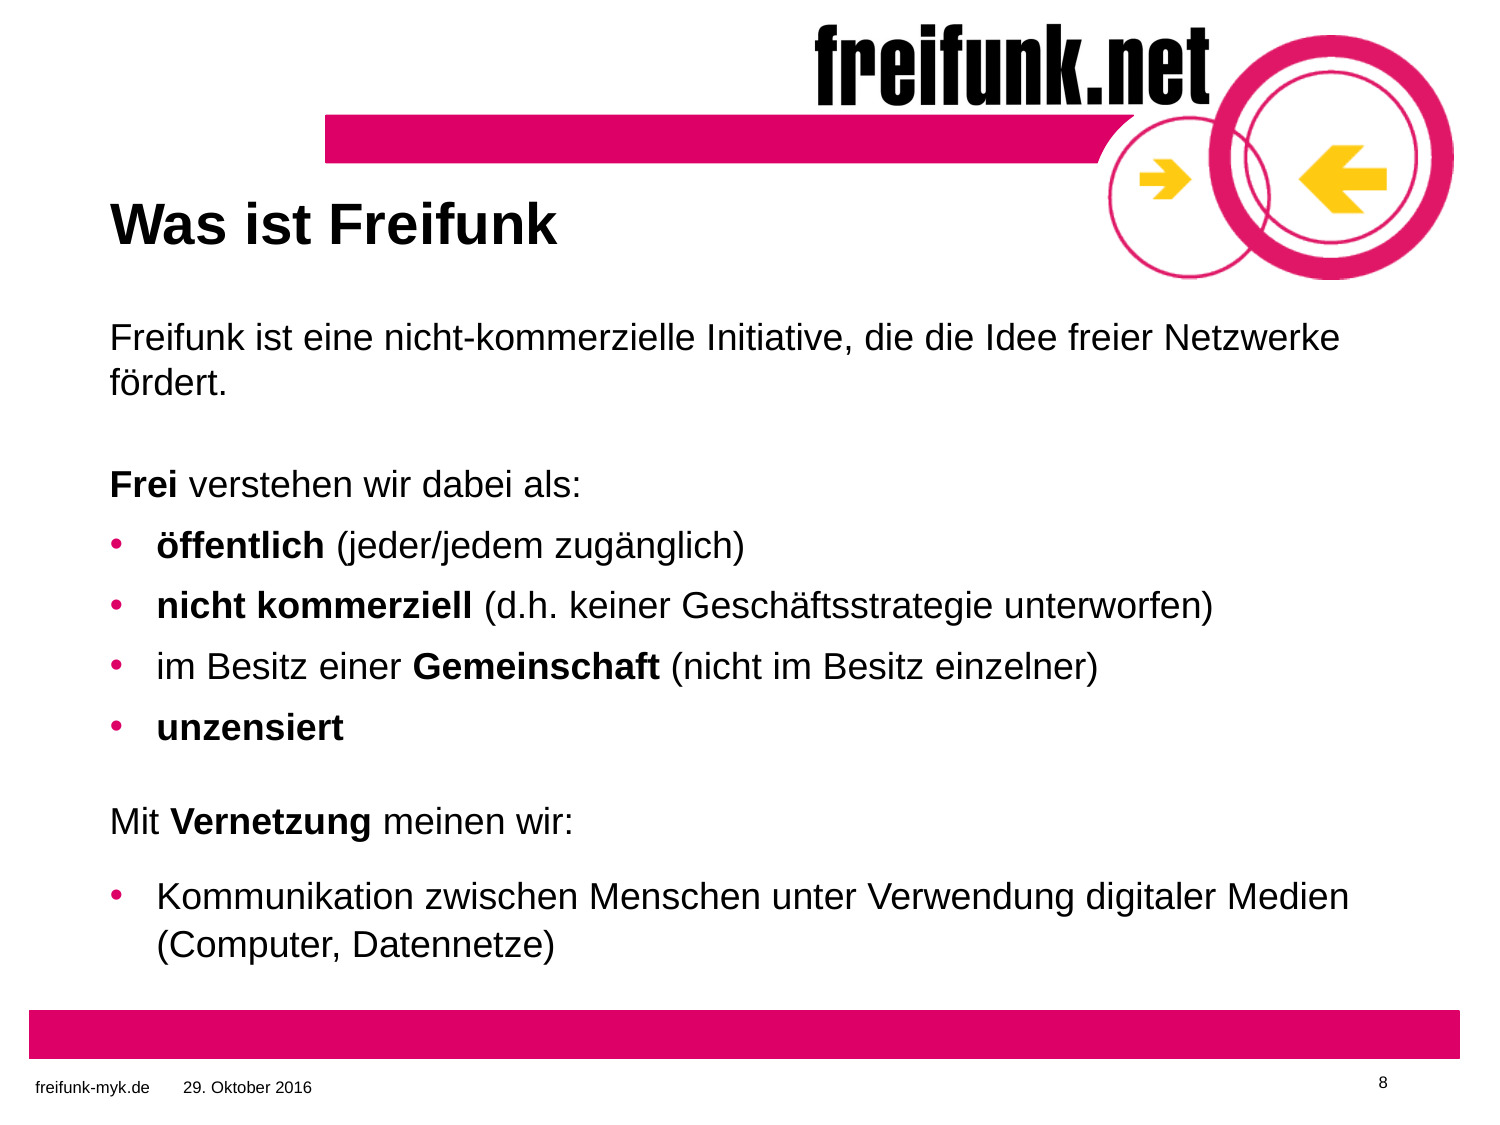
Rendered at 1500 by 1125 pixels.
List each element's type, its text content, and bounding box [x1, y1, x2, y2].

picture [816, 24, 1454, 280]
title Was ist Freifunk [110, 160, 1093, 282]
list Freifunk ist eine nicht-kommerzielle Initiative, die die Idee freier Netzwerke fördert. Frei verstehen wir dabei als: öffentlich (jeder/jedem zugänglich) nicht kommerziell (d.h. keiner Geschäftsstrategie unterworfen) im Besitz einer Gemeinschaft (nicht im Besitz einzelner) unzensiert Mit Vernetzung meinen wir: Kommunikation zwischen Menschen unter Verwendung digitaler Medien (Computer, Datennetze) [109, 312, 1391, 1000]
